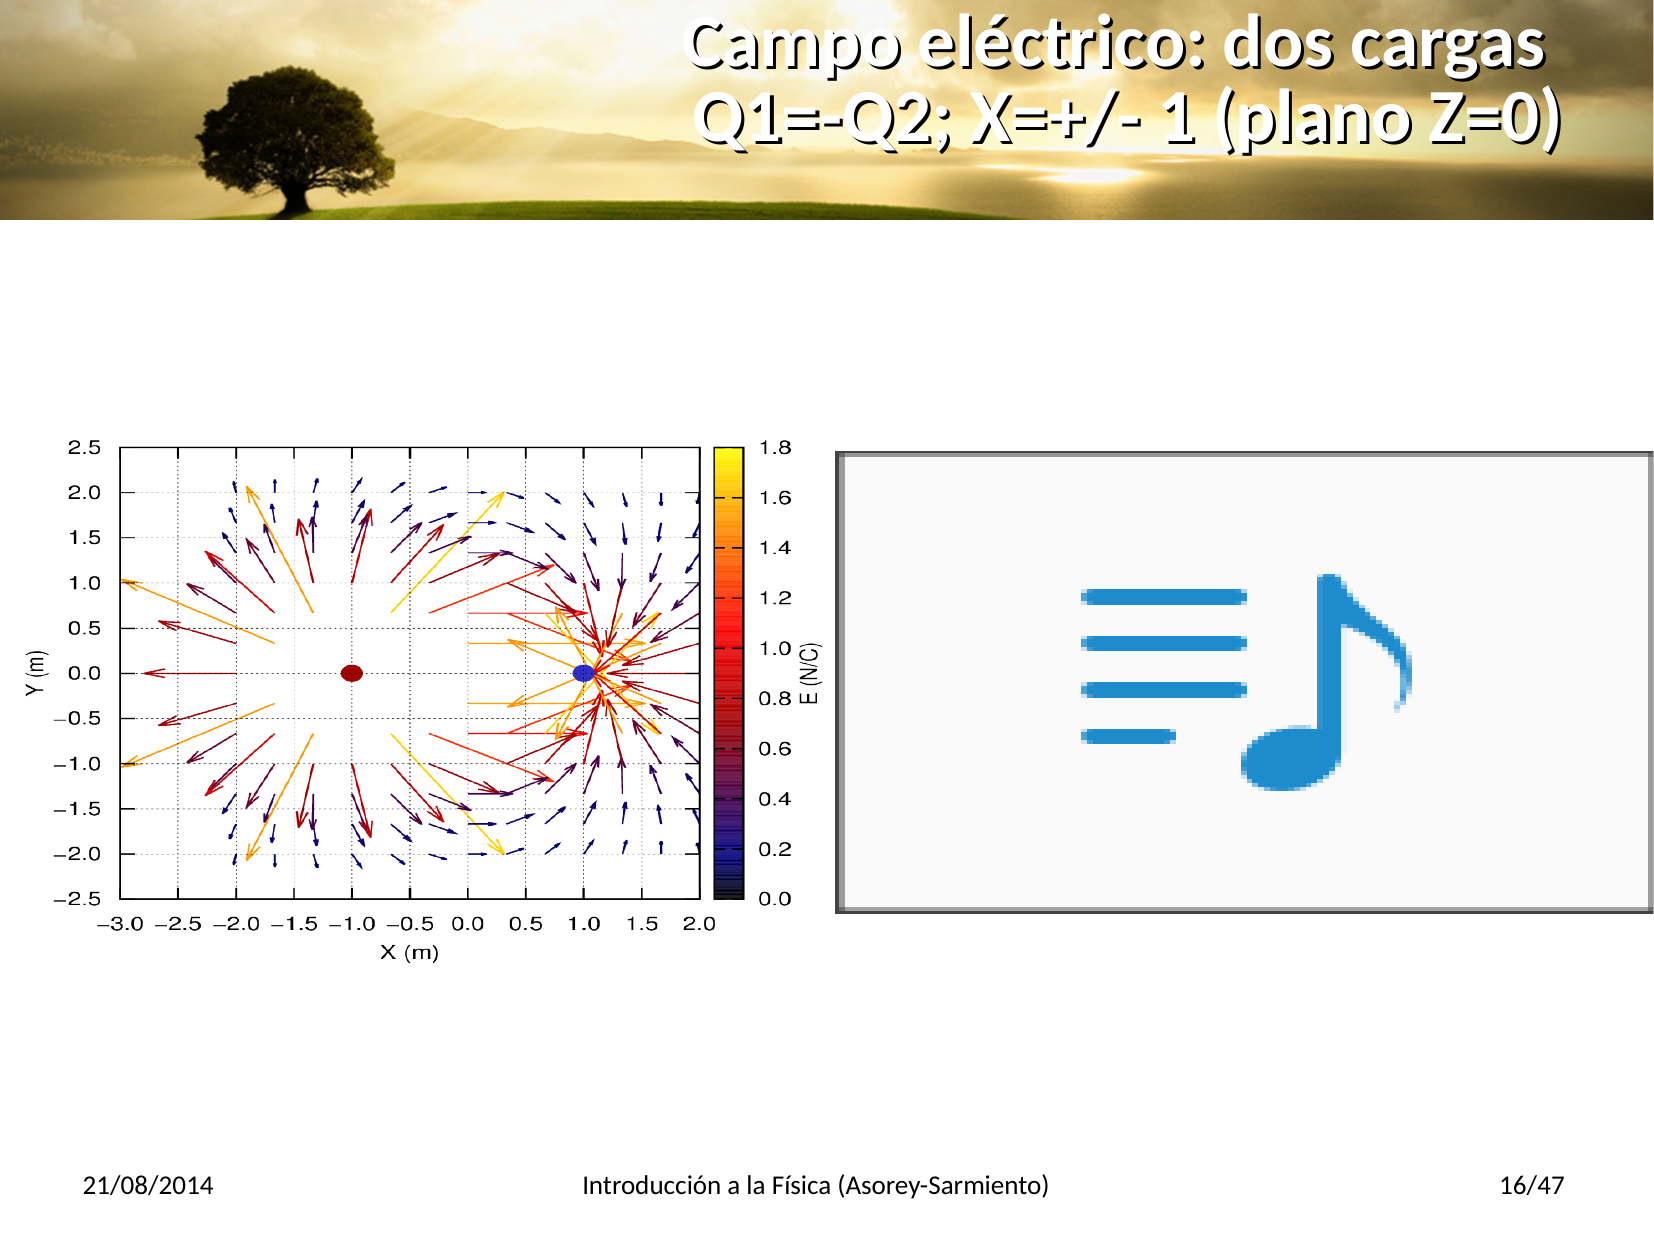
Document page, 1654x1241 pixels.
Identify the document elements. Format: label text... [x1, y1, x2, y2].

picture [0, 0, 1654, 220]
picture [0, 375, 849, 991]
text_box [833, 450, 1654, 916]
title Campo eléctrico: dos cargas Q1=-Q2; X=+/- 1 (plano Z=0) [75, 0, 1564, 177]
